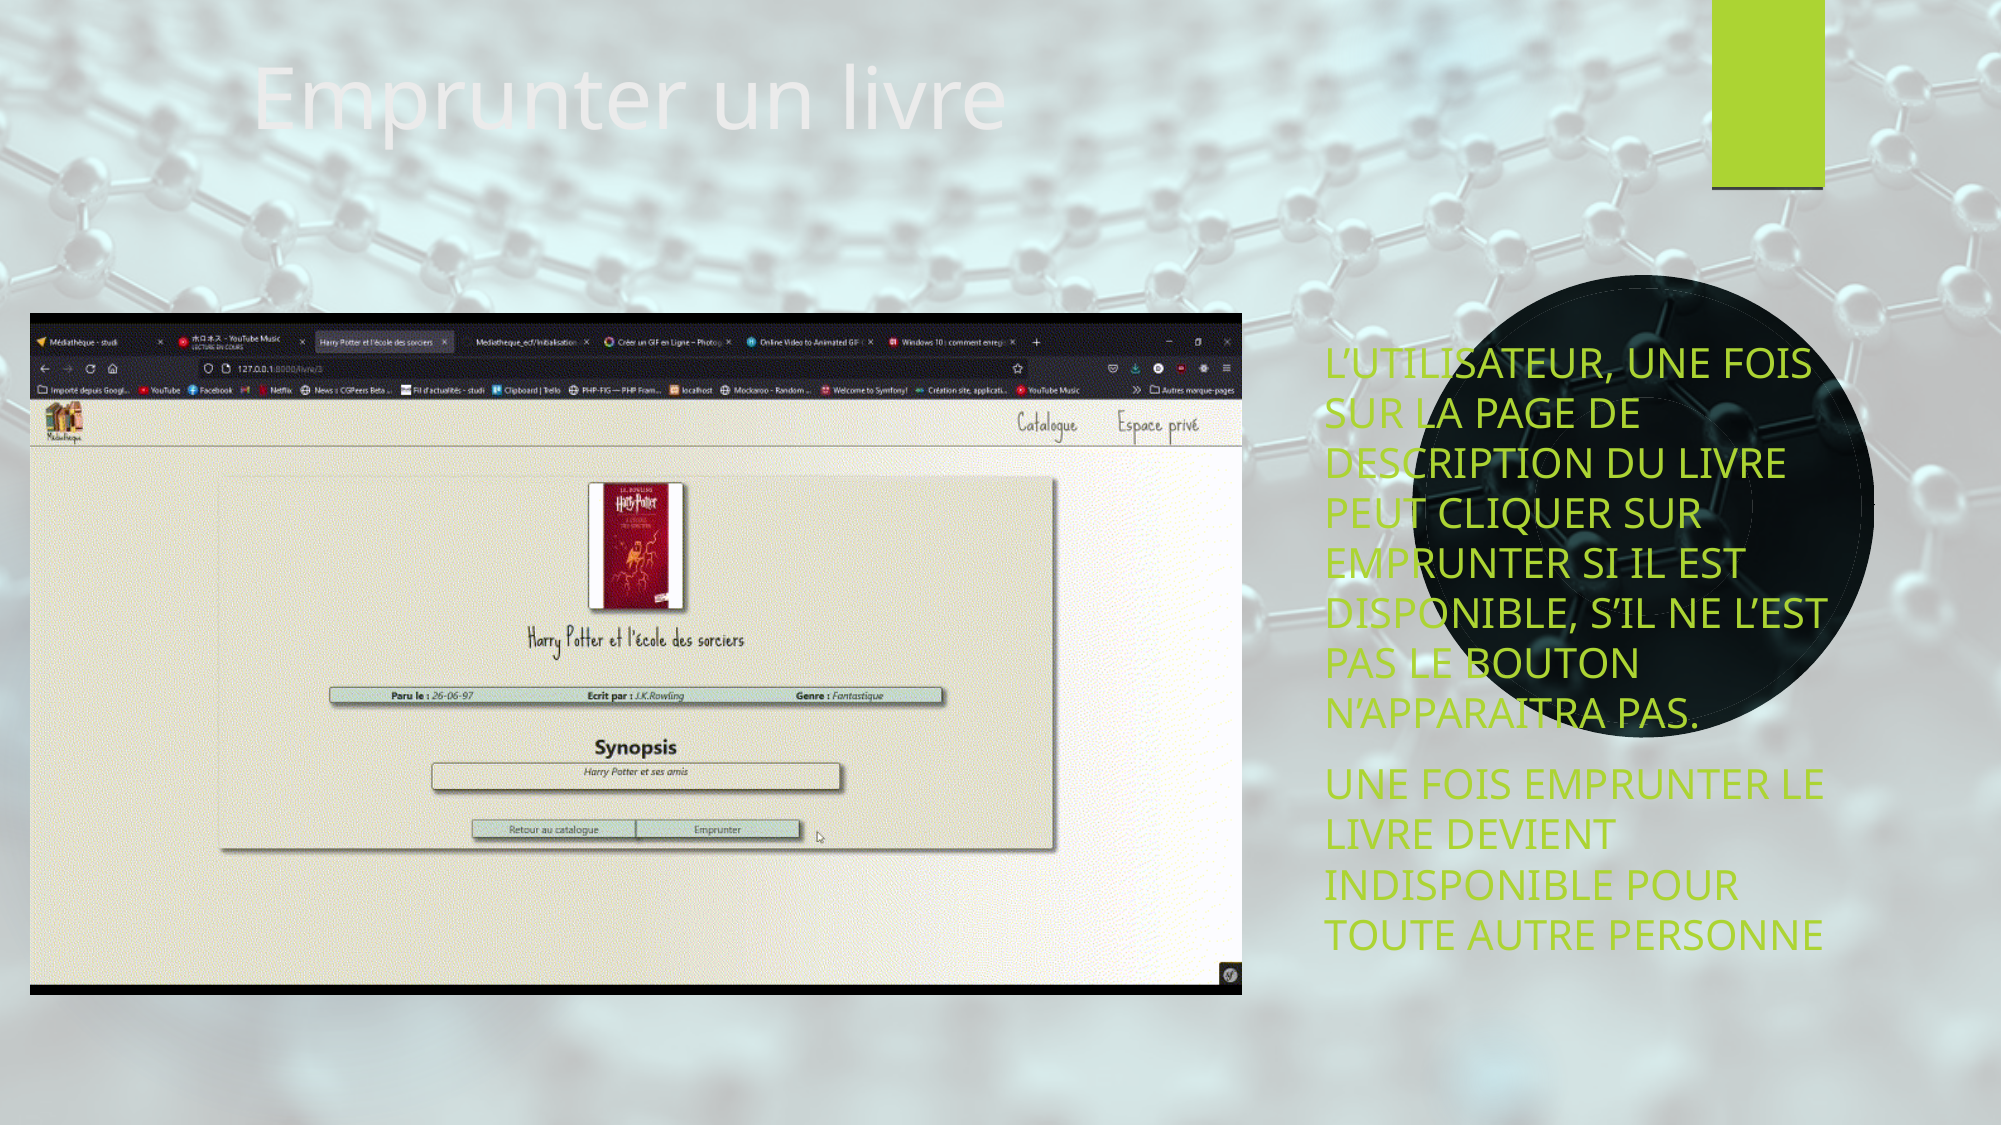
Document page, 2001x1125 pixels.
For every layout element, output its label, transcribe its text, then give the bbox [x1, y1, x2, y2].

title Emprunter un livre [235, 35, 1608, 155]
text_box [1712, 0, 1825, 187]
picture [0, 0, 2000, 1125]
subtitle L’utilisateur, une fois sur la page de description du livre peut Cliquer sur emprunter si il est disponible, s’il ne l’est pas le bouton n’apparaitra pas. Une fois emprunter le livre devient indisponible pour toute autre personne [1309, 329, 1880, 980]
